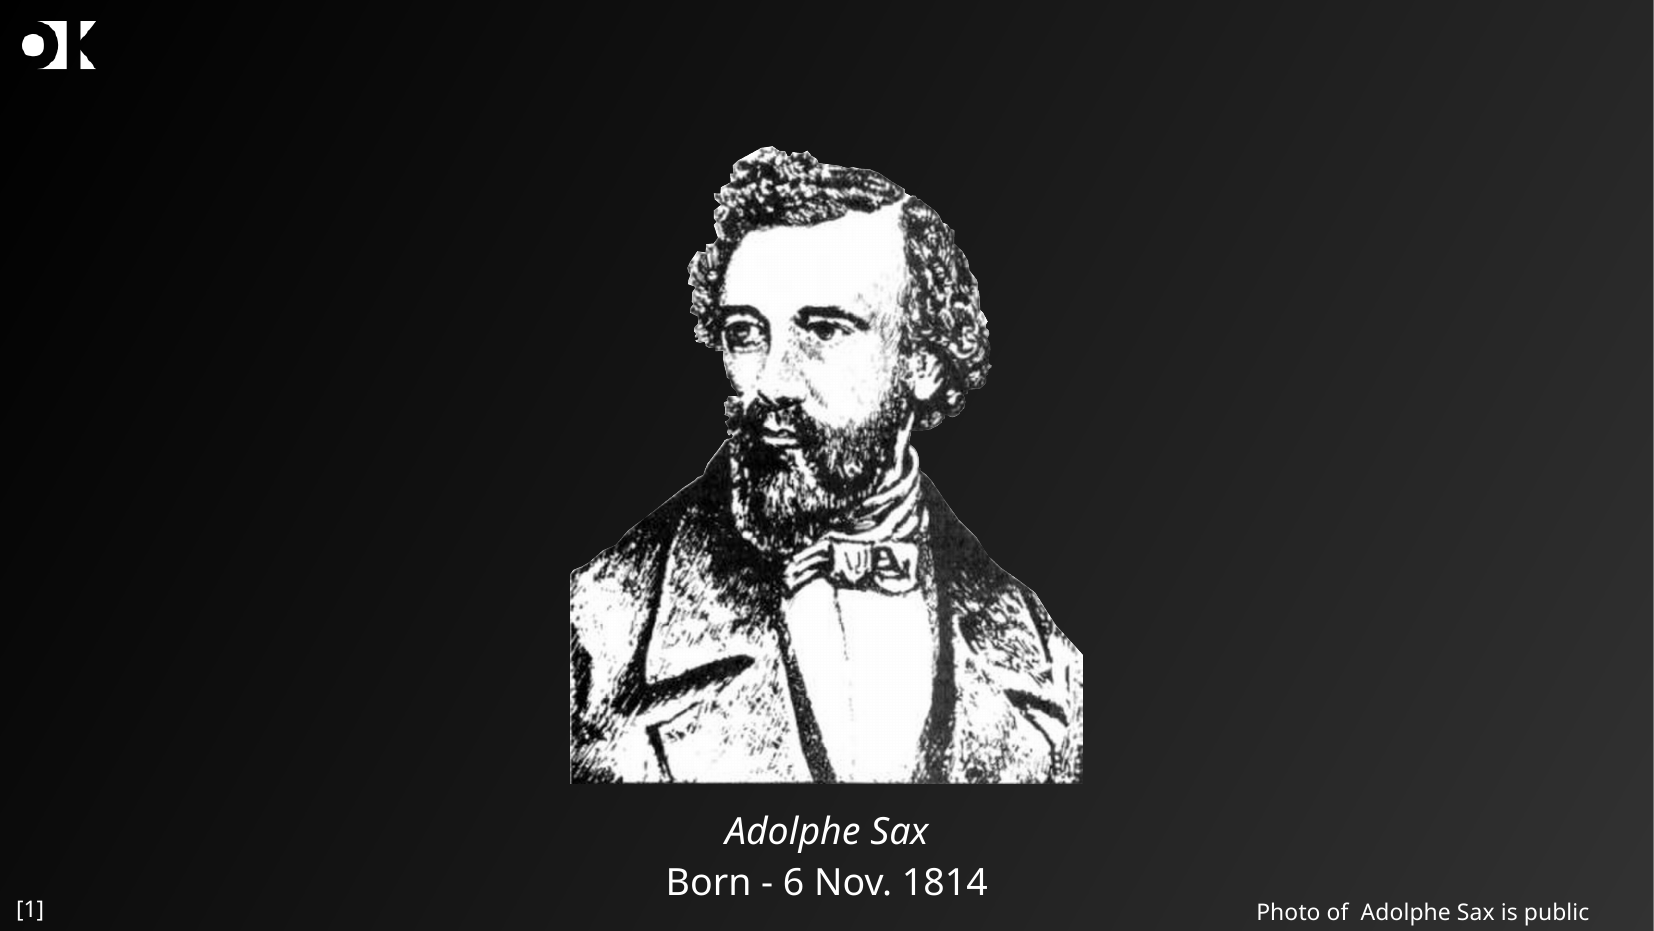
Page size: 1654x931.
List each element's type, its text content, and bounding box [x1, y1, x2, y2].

text_box Photo of Adolphe Sax is public domain. [1241, 888, 1654, 931]
text_box Adolphe Sax Born - 6 Nov. 1814 [561, 797, 1093, 900]
picture [0, 0, 1654, 931]
text_box [1] [1, 885, 58, 928]
